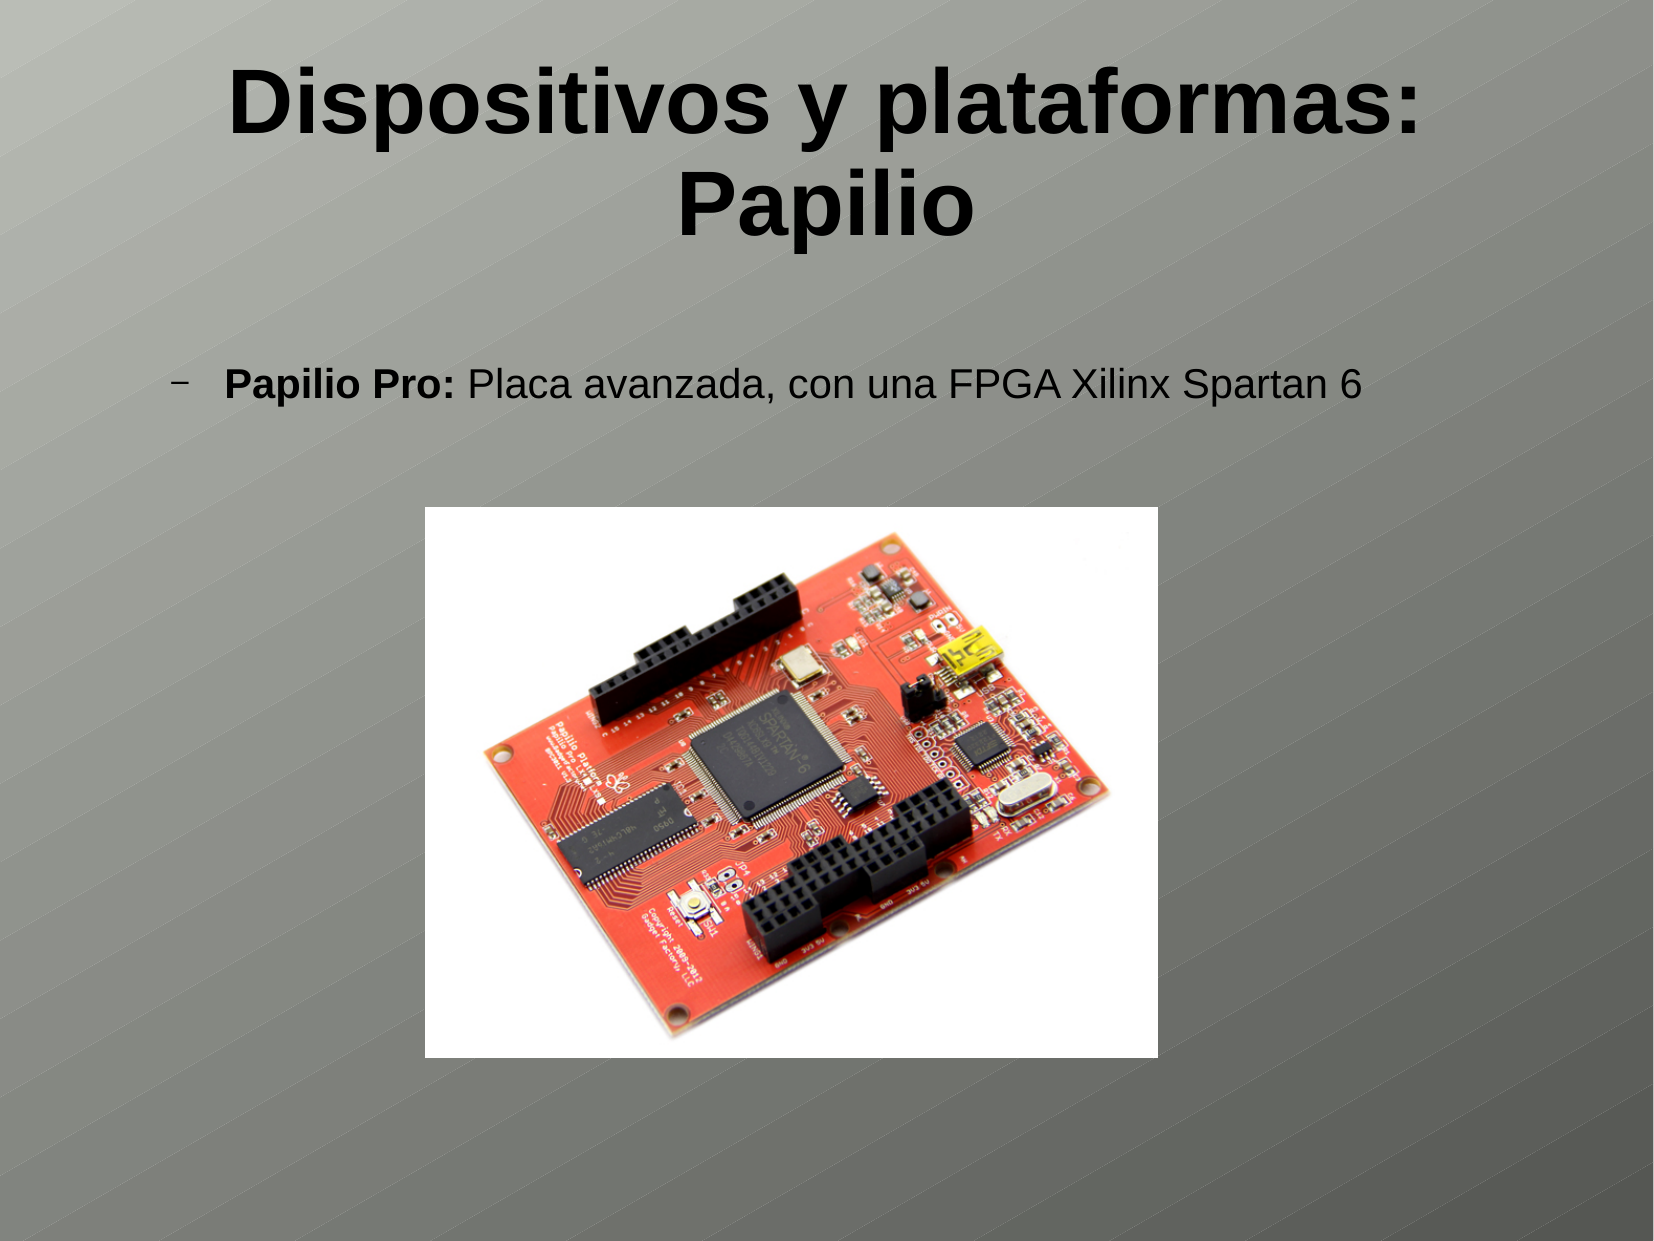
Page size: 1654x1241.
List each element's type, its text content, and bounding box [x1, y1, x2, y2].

list Papilio Pro: Placa avanzada, con una FPGA Xilinx Spartan 6 [82, 290, 1571, 1182]
picture [425, 507, 1158, 1058]
title Dispositivos y plataformas: Papilio [82, 49, 1571, 257]
